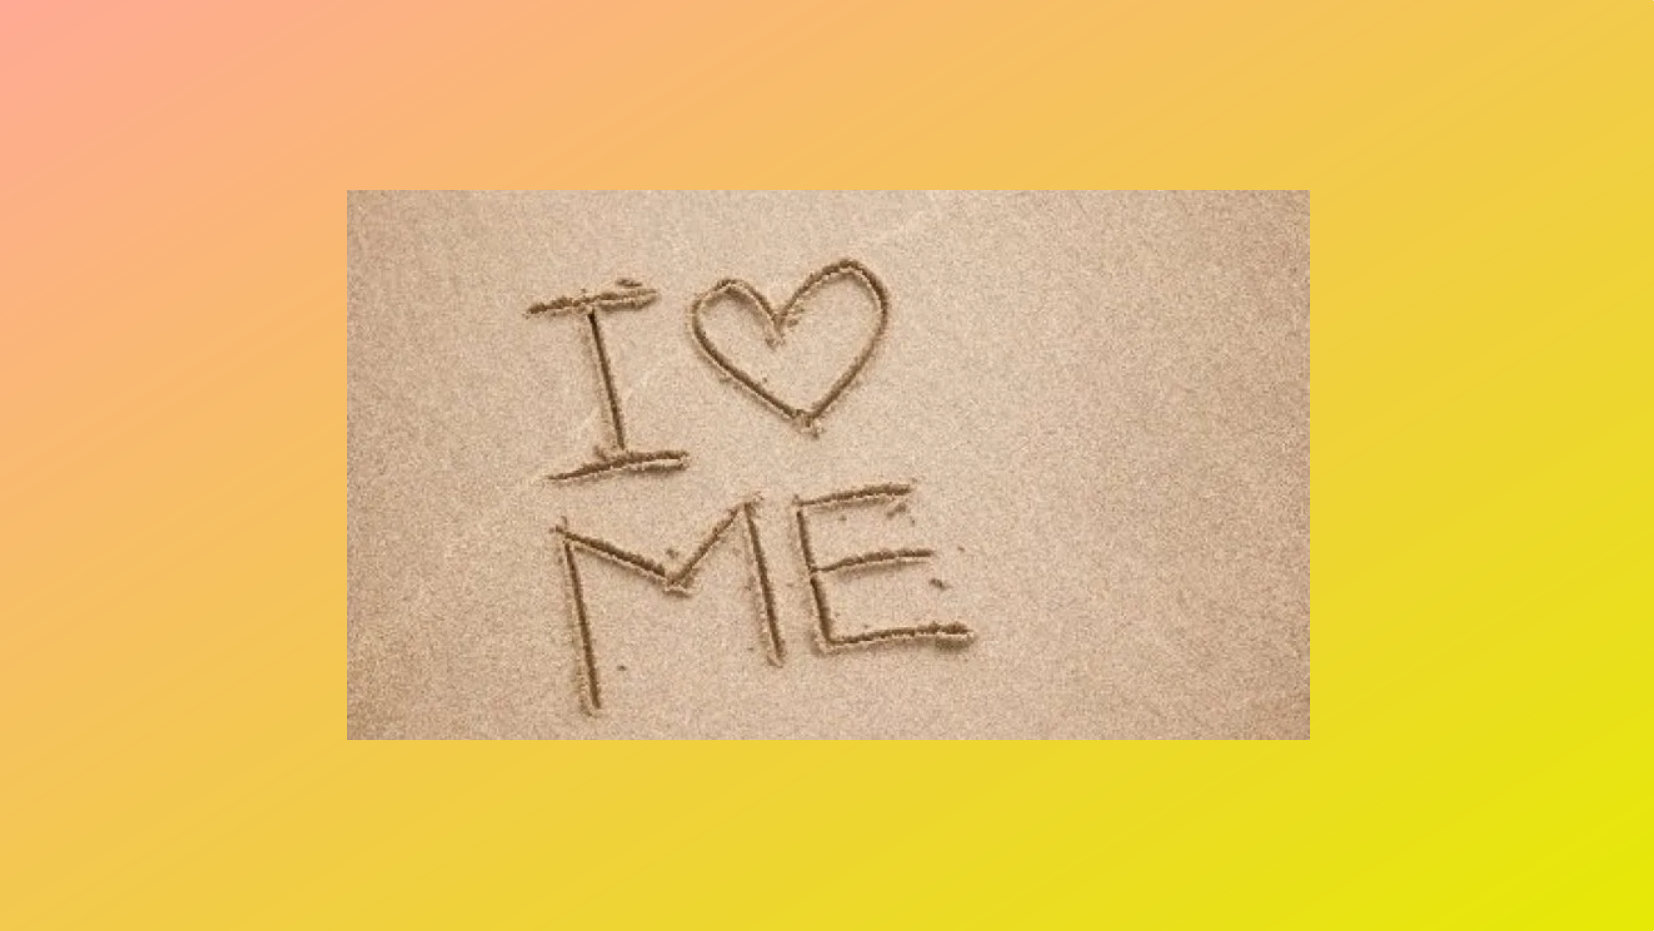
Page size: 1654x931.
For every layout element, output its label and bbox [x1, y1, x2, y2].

picture [347, 190, 1310, 740]
